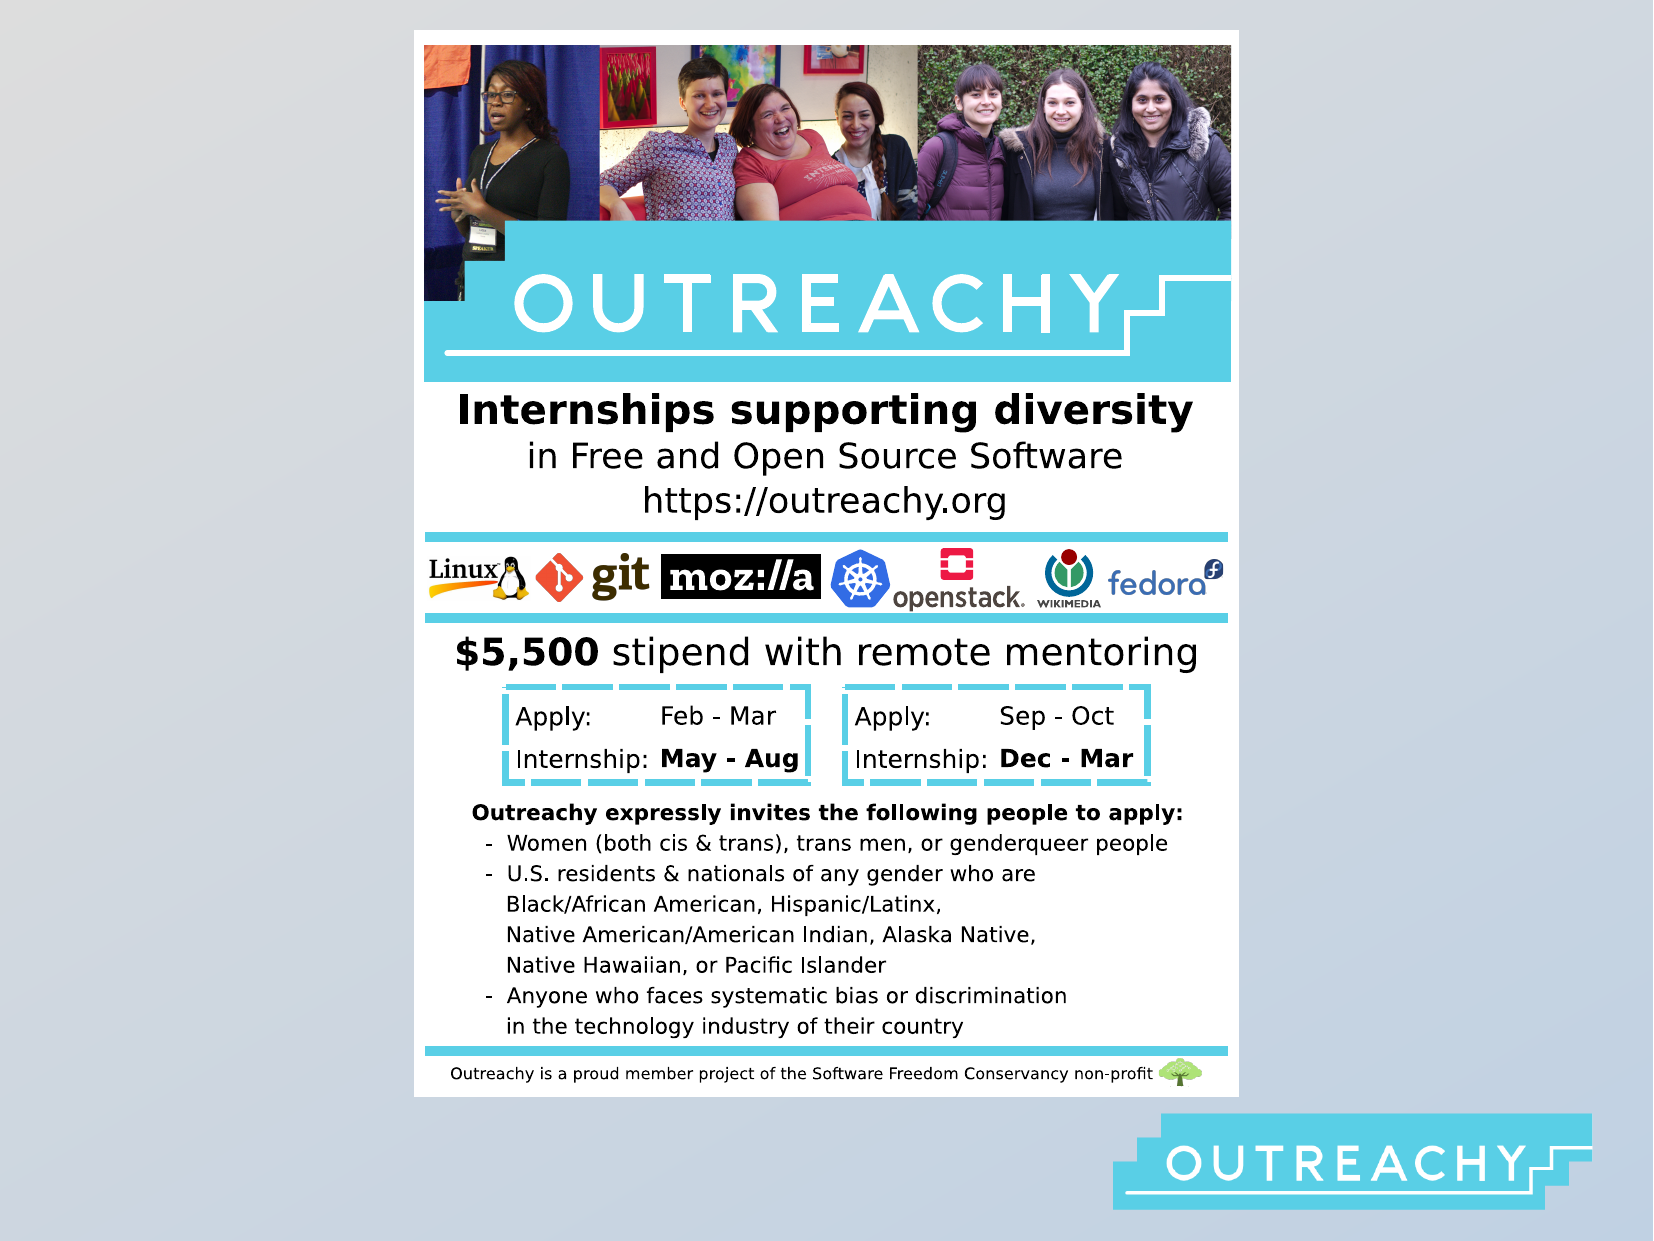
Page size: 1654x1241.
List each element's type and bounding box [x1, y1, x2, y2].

picture [1112, 1112, 1593, 1210]
picture [414, 30, 1239, 1098]
